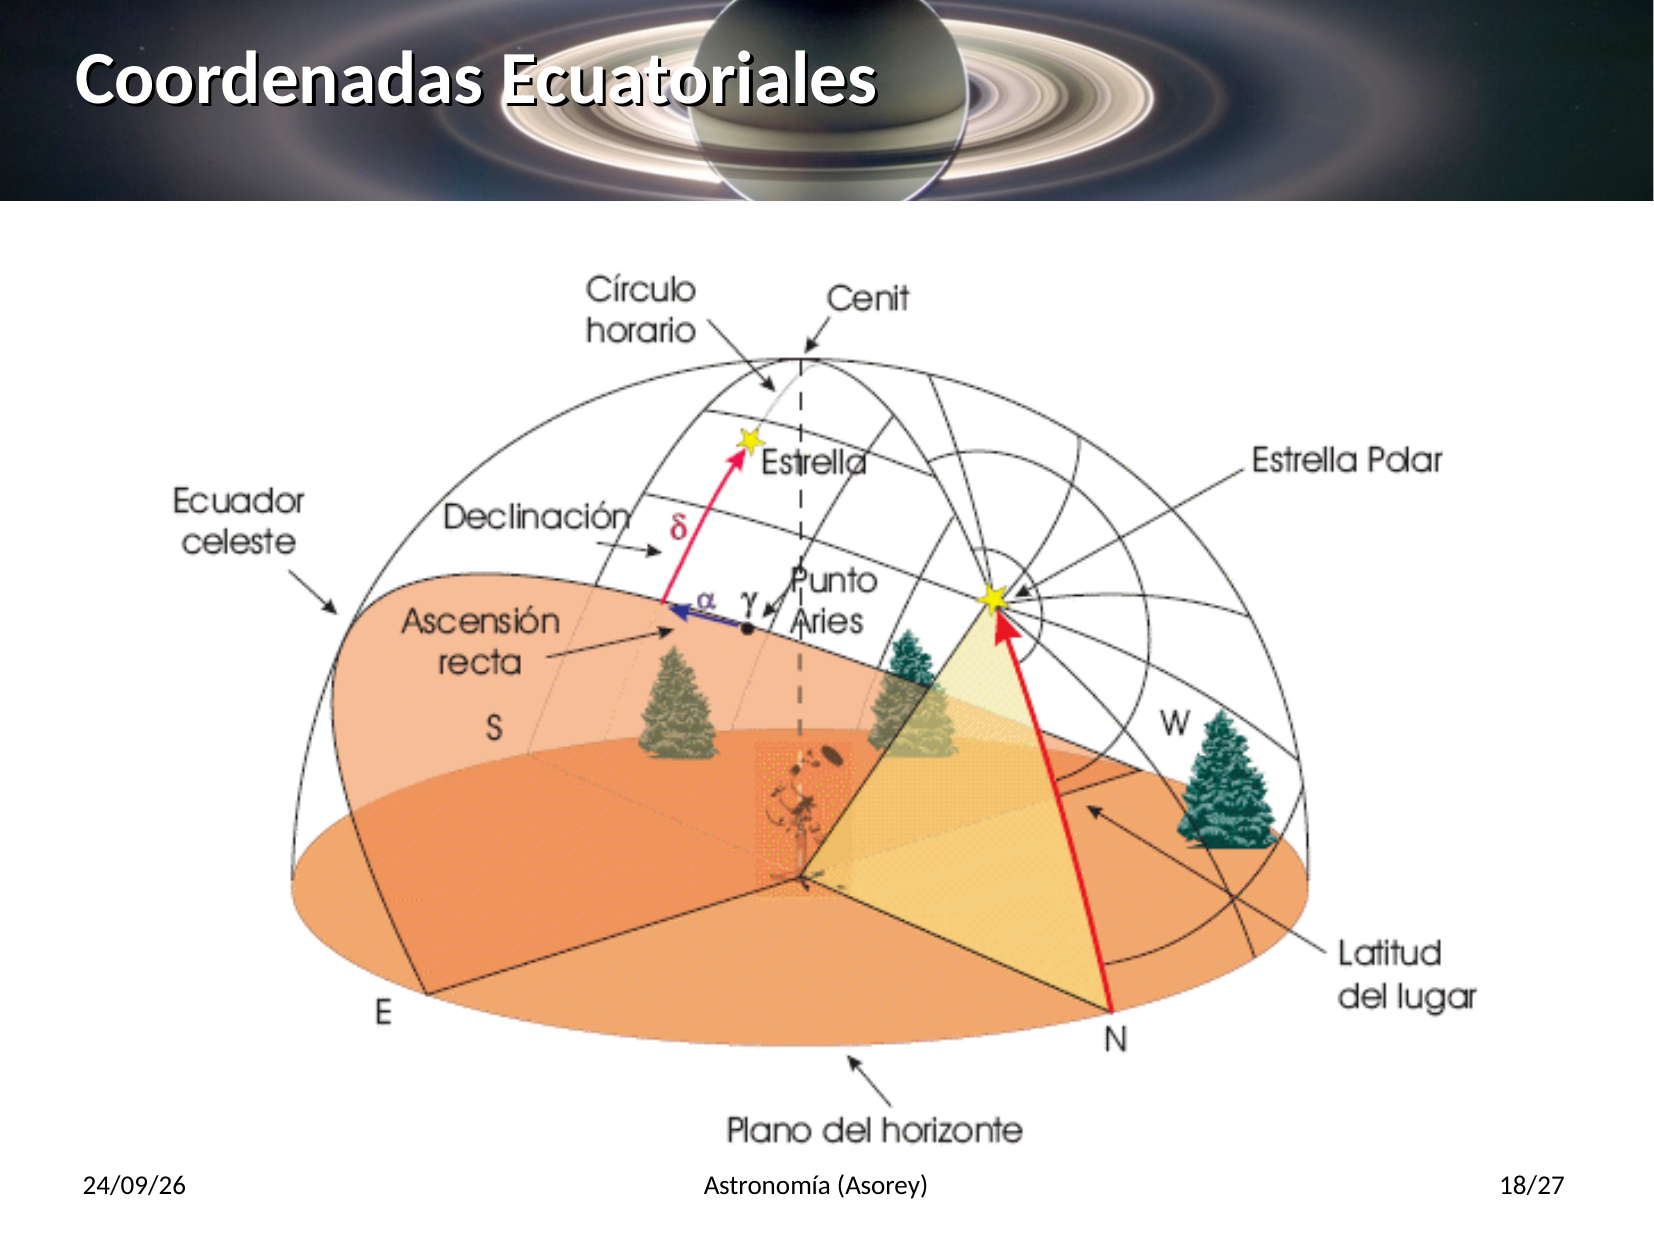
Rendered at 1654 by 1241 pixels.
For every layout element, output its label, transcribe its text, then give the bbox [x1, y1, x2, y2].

title Coordenadas Ecuatoriales [75, 19, 1564, 151]
picture [162, 254, 1491, 1171]
picture [0, 0, 1654, 201]
